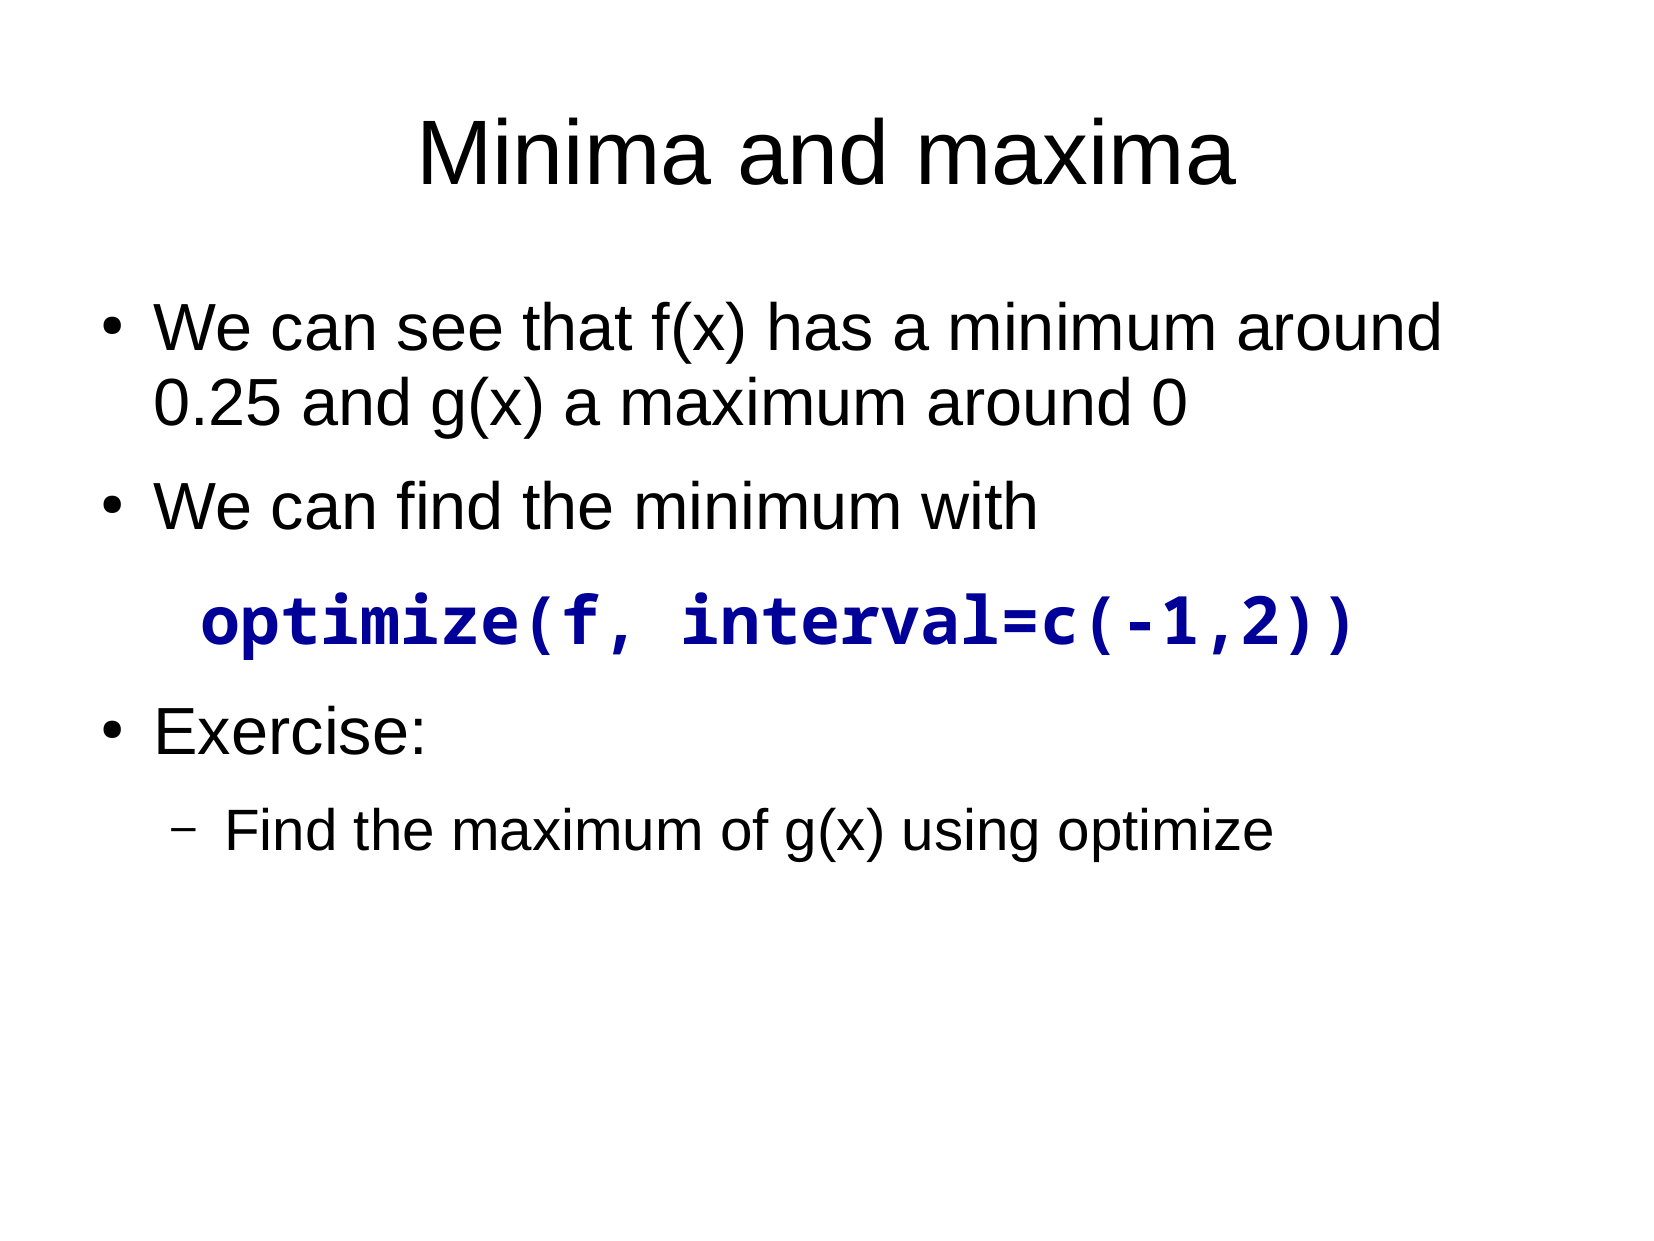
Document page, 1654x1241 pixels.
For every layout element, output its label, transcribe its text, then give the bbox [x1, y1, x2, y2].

title Minima and maxima [82, 49, 1571, 257]
list We can see that f(x) has a minimum around 0.25 and g(x) a maximum around 0 We can find the minimum with optimize(f, interval=c(-1,2)) Exercise: Find the maximum of g(x) using optimize [82, 290, 1571, 1010]
